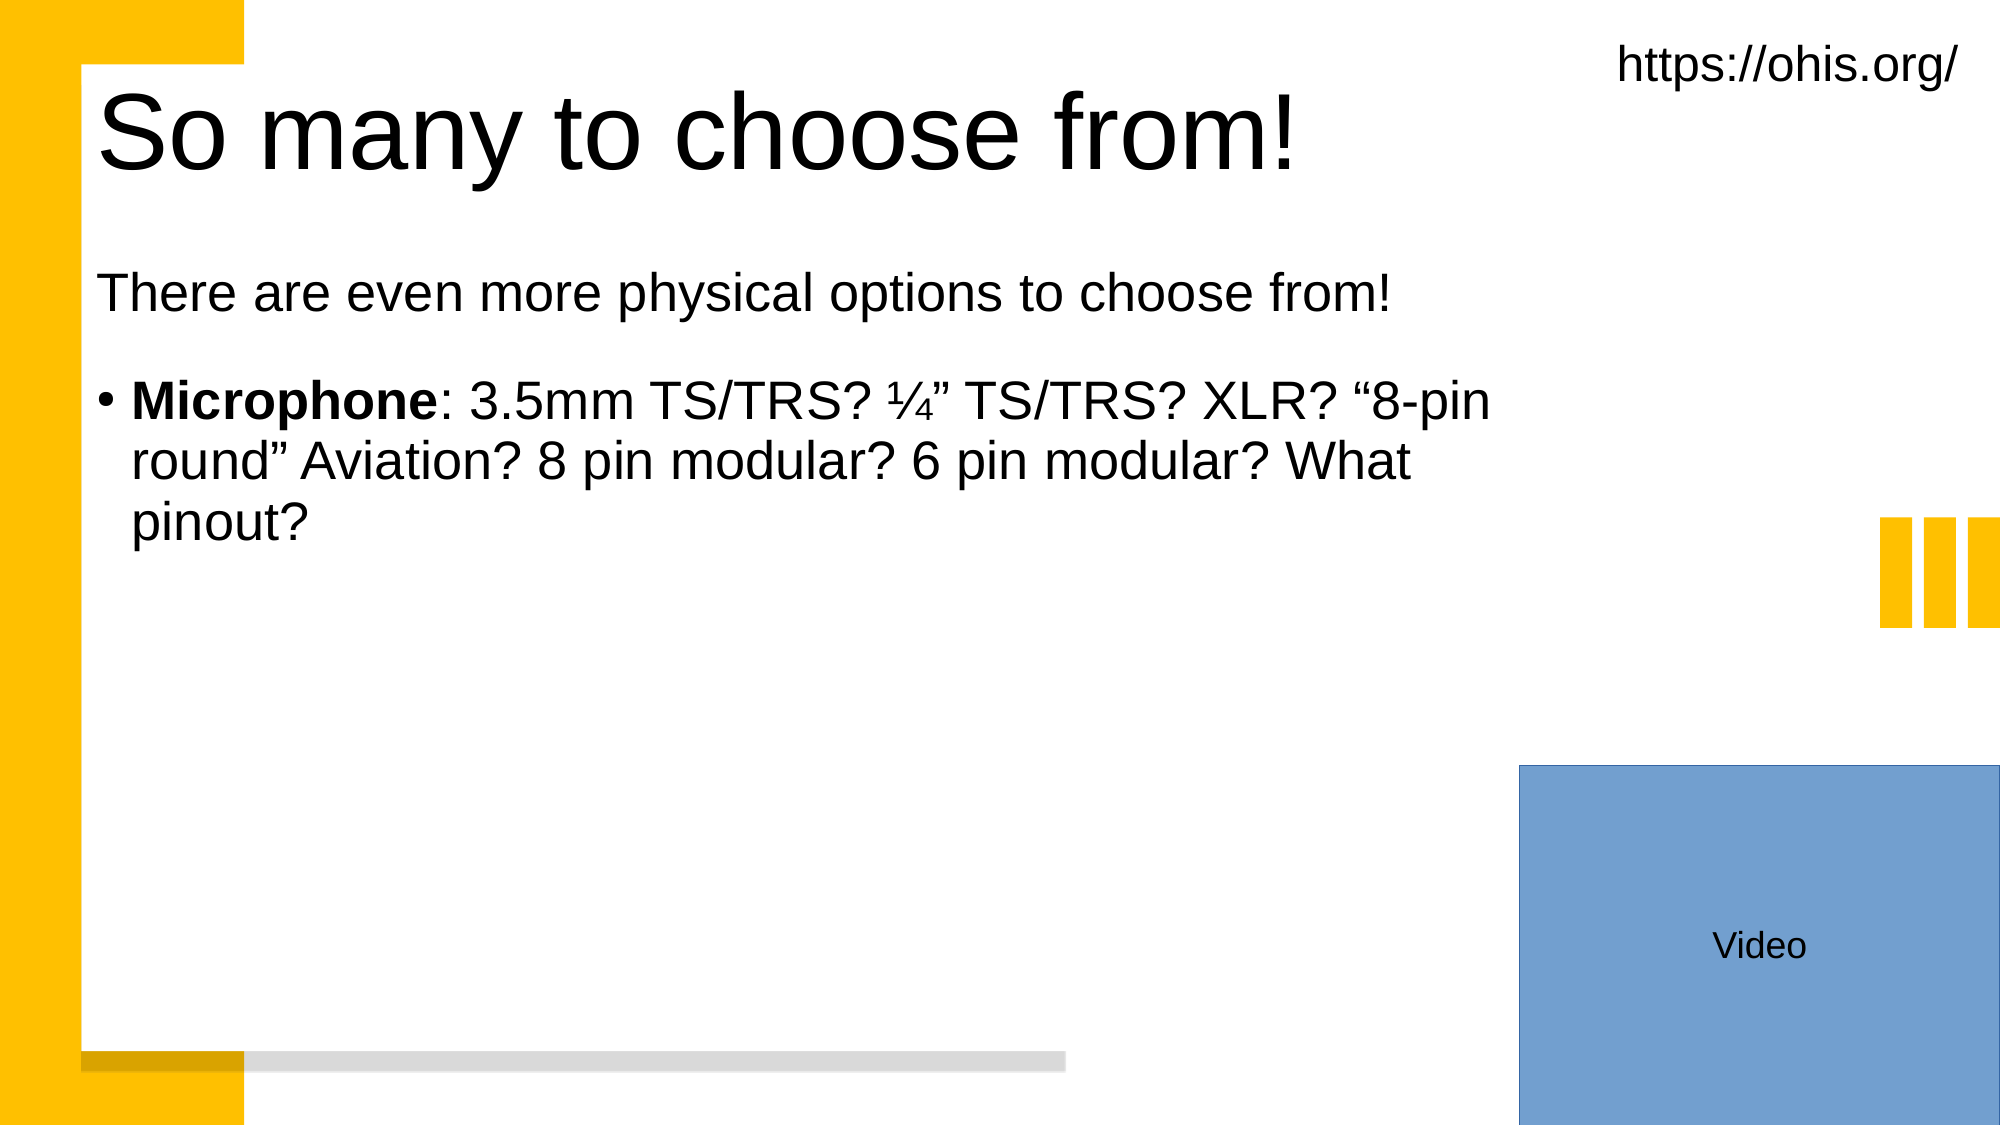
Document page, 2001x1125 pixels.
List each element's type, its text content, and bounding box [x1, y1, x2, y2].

text_box Video [1519, 765, 2000, 1125]
text_box There are even more physical options to choose from! Microphone: 3.5mm TS/TRS? ¼” TS/TRS? XLR? “8-pin round” Aviation? 8 pin modular? 6 pin modular? What pinout? [81, 254, 1516, 1036]
text_box [0, 0, 2000, 1125]
text_box So many to choose from! [81, 64, 1921, 201]
text_box https://ohis.org/ [1590, 29, 1974, 105]
